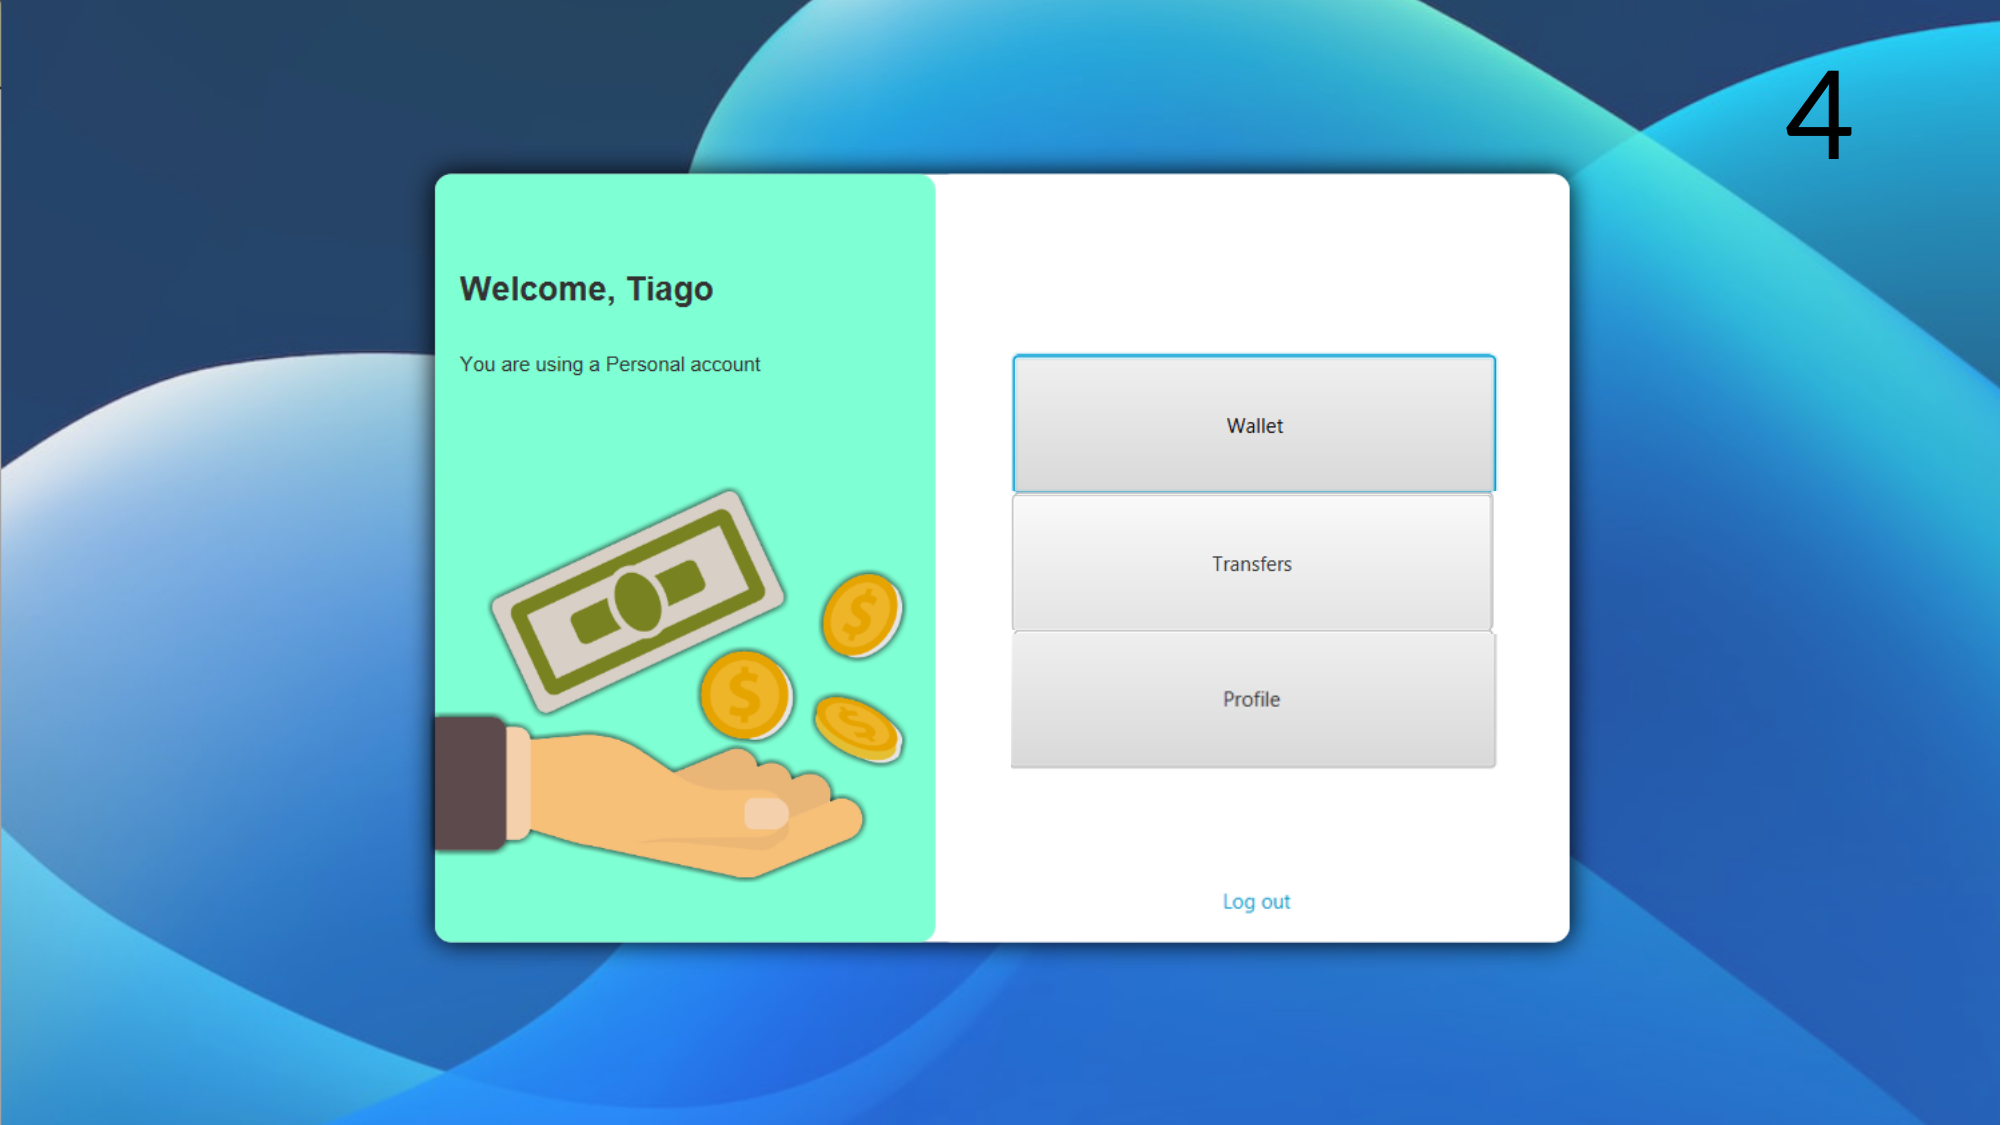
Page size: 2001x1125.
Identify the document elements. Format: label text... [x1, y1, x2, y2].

text_box 4 [1769, 14, 1876, 197]
picture [0, 0, 2000, 1125]
